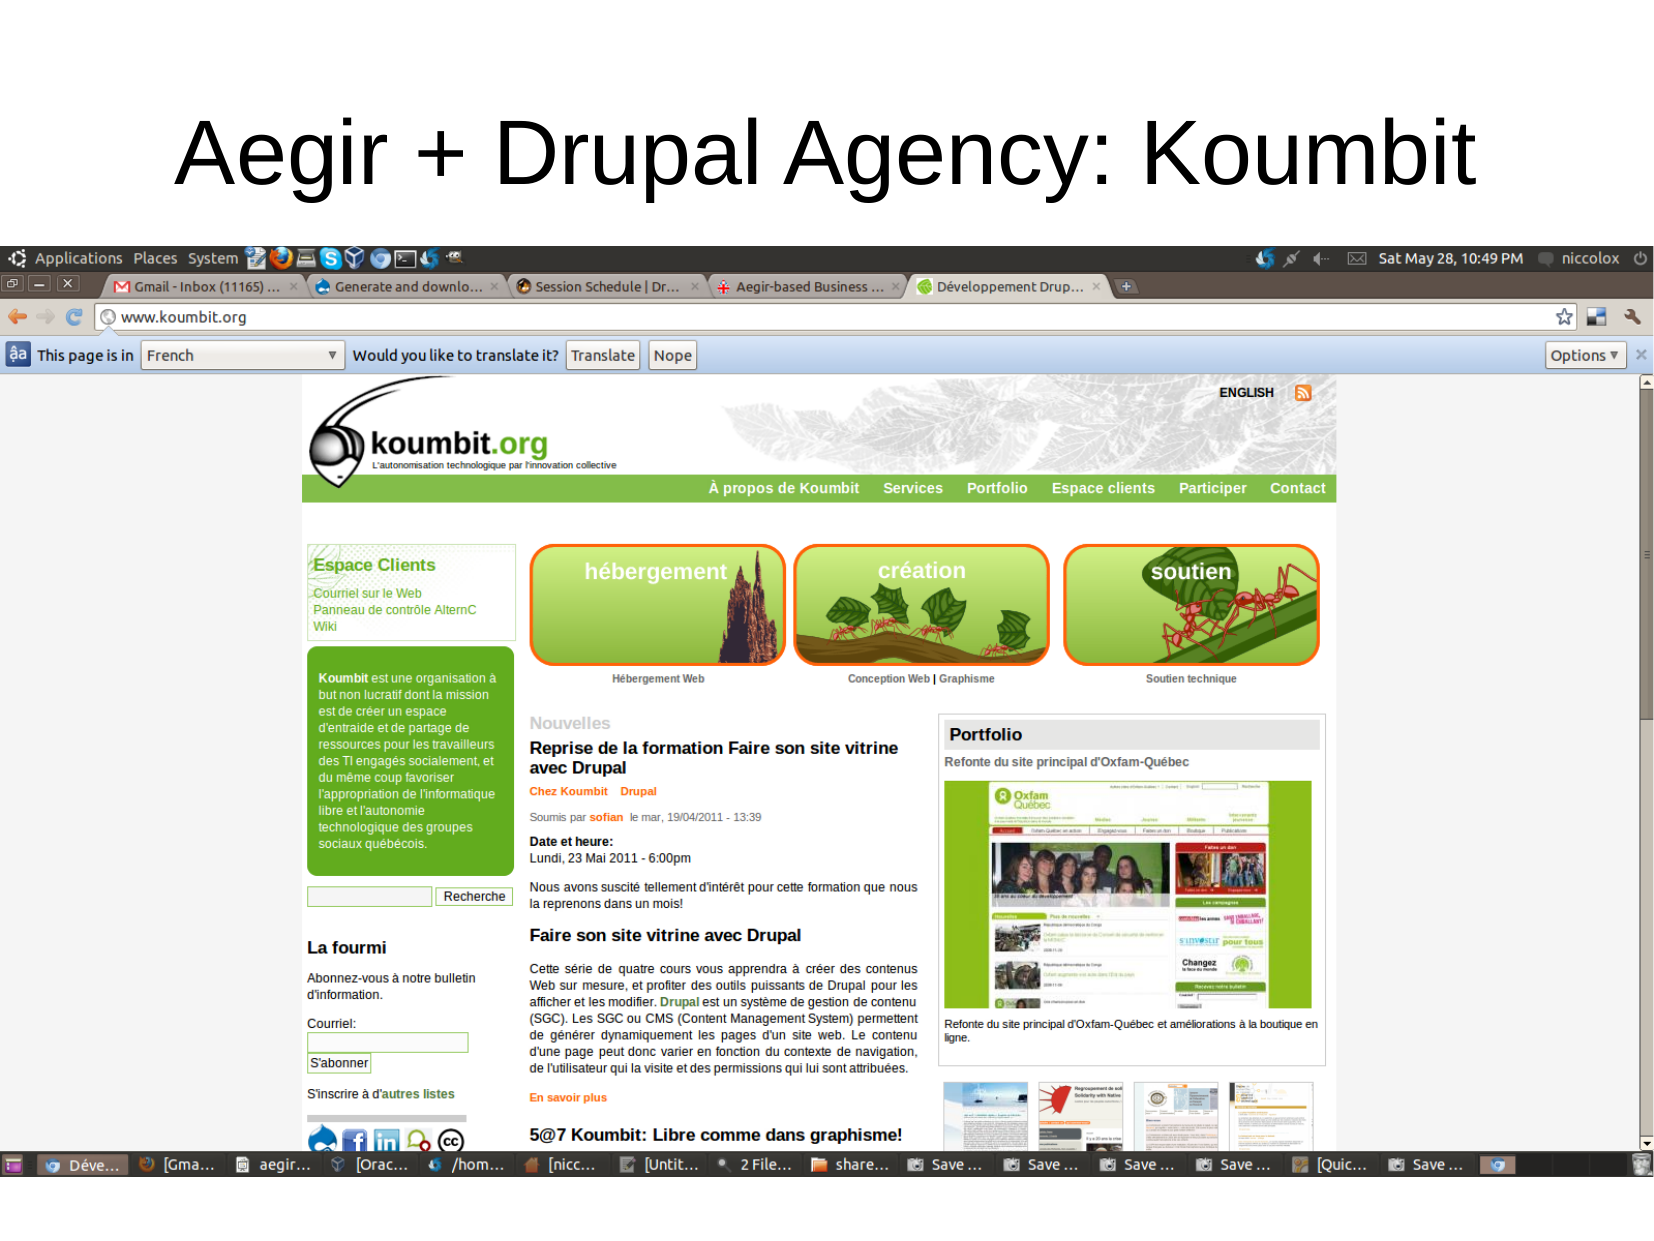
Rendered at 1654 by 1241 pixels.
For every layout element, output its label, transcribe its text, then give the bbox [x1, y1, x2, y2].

picture [0, 246, 1654, 1177]
title Aegir + Drupal Agency: Koumbit [82, 56, 1571, 246]
